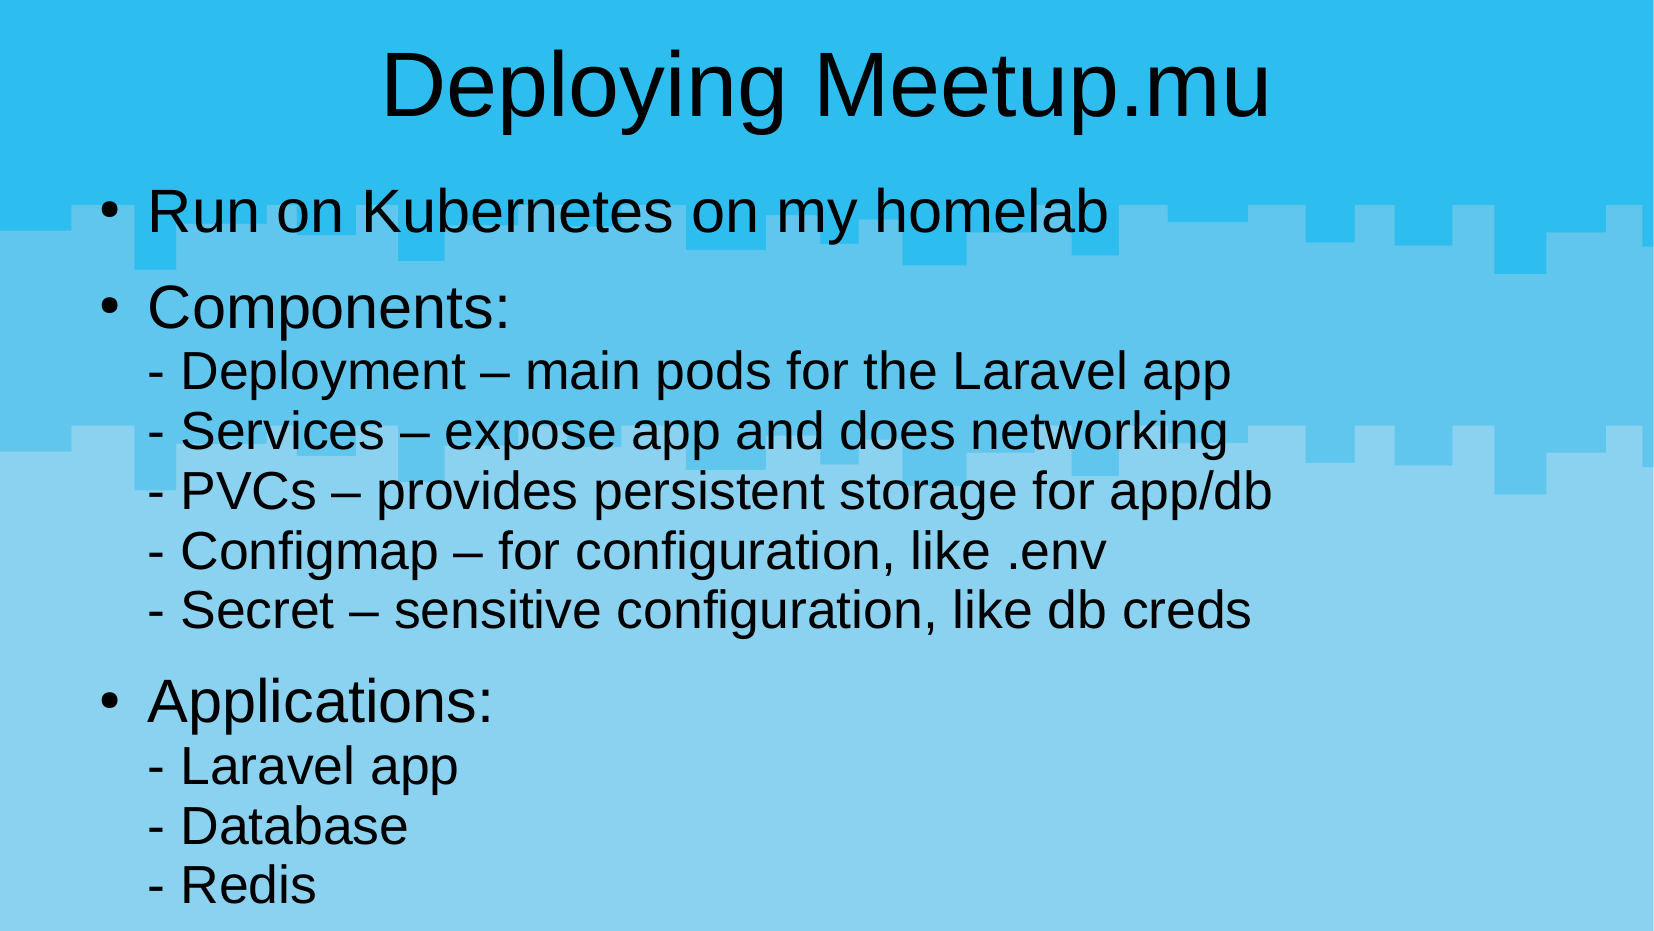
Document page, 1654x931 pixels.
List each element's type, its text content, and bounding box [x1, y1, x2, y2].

list Run on Kubernetes on my homelab Components: - Deployment – main pods for the Laravel app - Services – expose app and does networking - PVCs – provides persistent storage for app/db - Configmap – for configuration, like .env - Secret – sensitive configuration, like db creds Applications: - Laravel app - Database - Redis [82, 177, 1571, 916]
picture [0, 0, 1654, 931]
title Deploying Meetup.mu [82, 7, 1571, 163]
